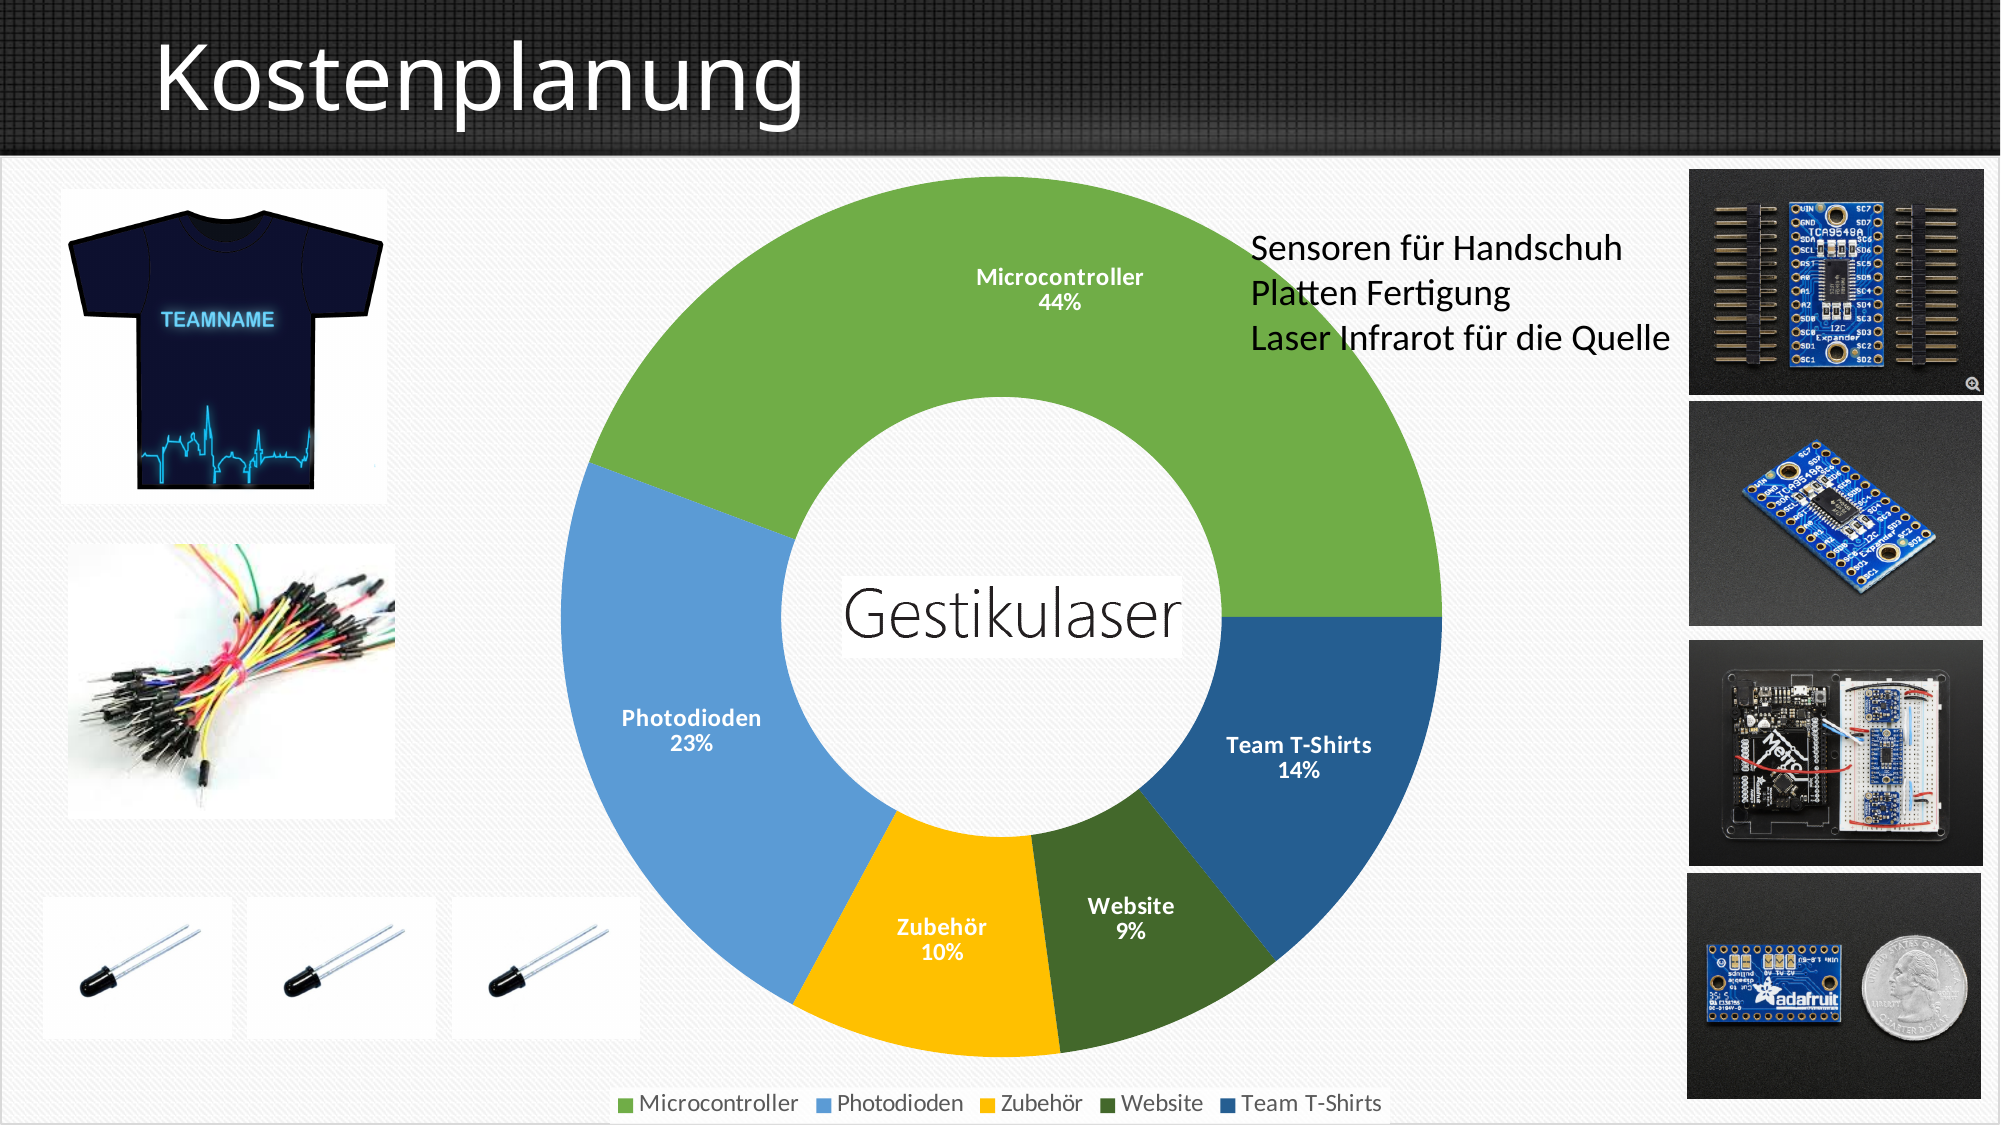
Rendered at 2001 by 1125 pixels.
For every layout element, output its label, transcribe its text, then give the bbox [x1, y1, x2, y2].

chart [0, 156, 2000, 1125]
picture [43, 897, 232, 1039]
picture [1689, 640, 1983, 866]
title Kostenplanung [137, 0, 1863, 156]
picture [68, 544, 395, 819]
picture [61, 189, 387, 504]
picture [452, 897, 640, 1039]
text_box Sensoren für Handschuh Platten Fertigung Laser Infrarot für die Quelle [1235, 215, 1701, 368]
picture [1689, 401, 1982, 626]
picture [1689, 170, 1984, 395]
picture [1687, 873, 1981, 1099]
picture [842, 576, 1182, 658]
picture [247, 897, 436, 1039]
